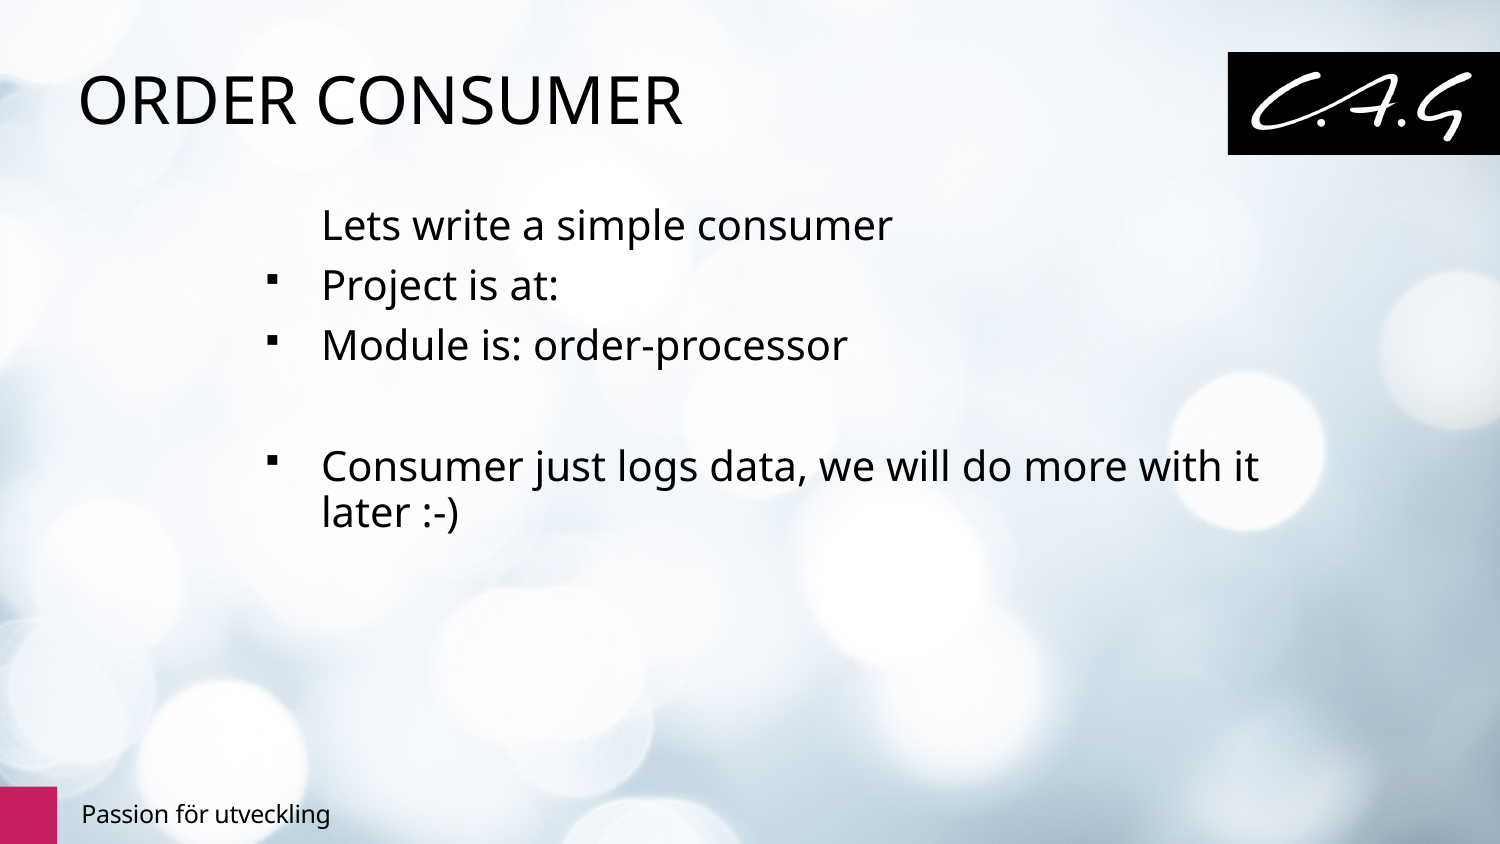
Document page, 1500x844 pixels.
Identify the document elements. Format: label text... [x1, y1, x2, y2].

picture [0, 0, 1500, 844]
list Lets write a simple consumer Project is at: Module is: order-processor Consumer just logs data, we will do more with it later :-) [249, 195, 1291, 751]
title Order CONSUMER [62, 30, 1197, 171]
